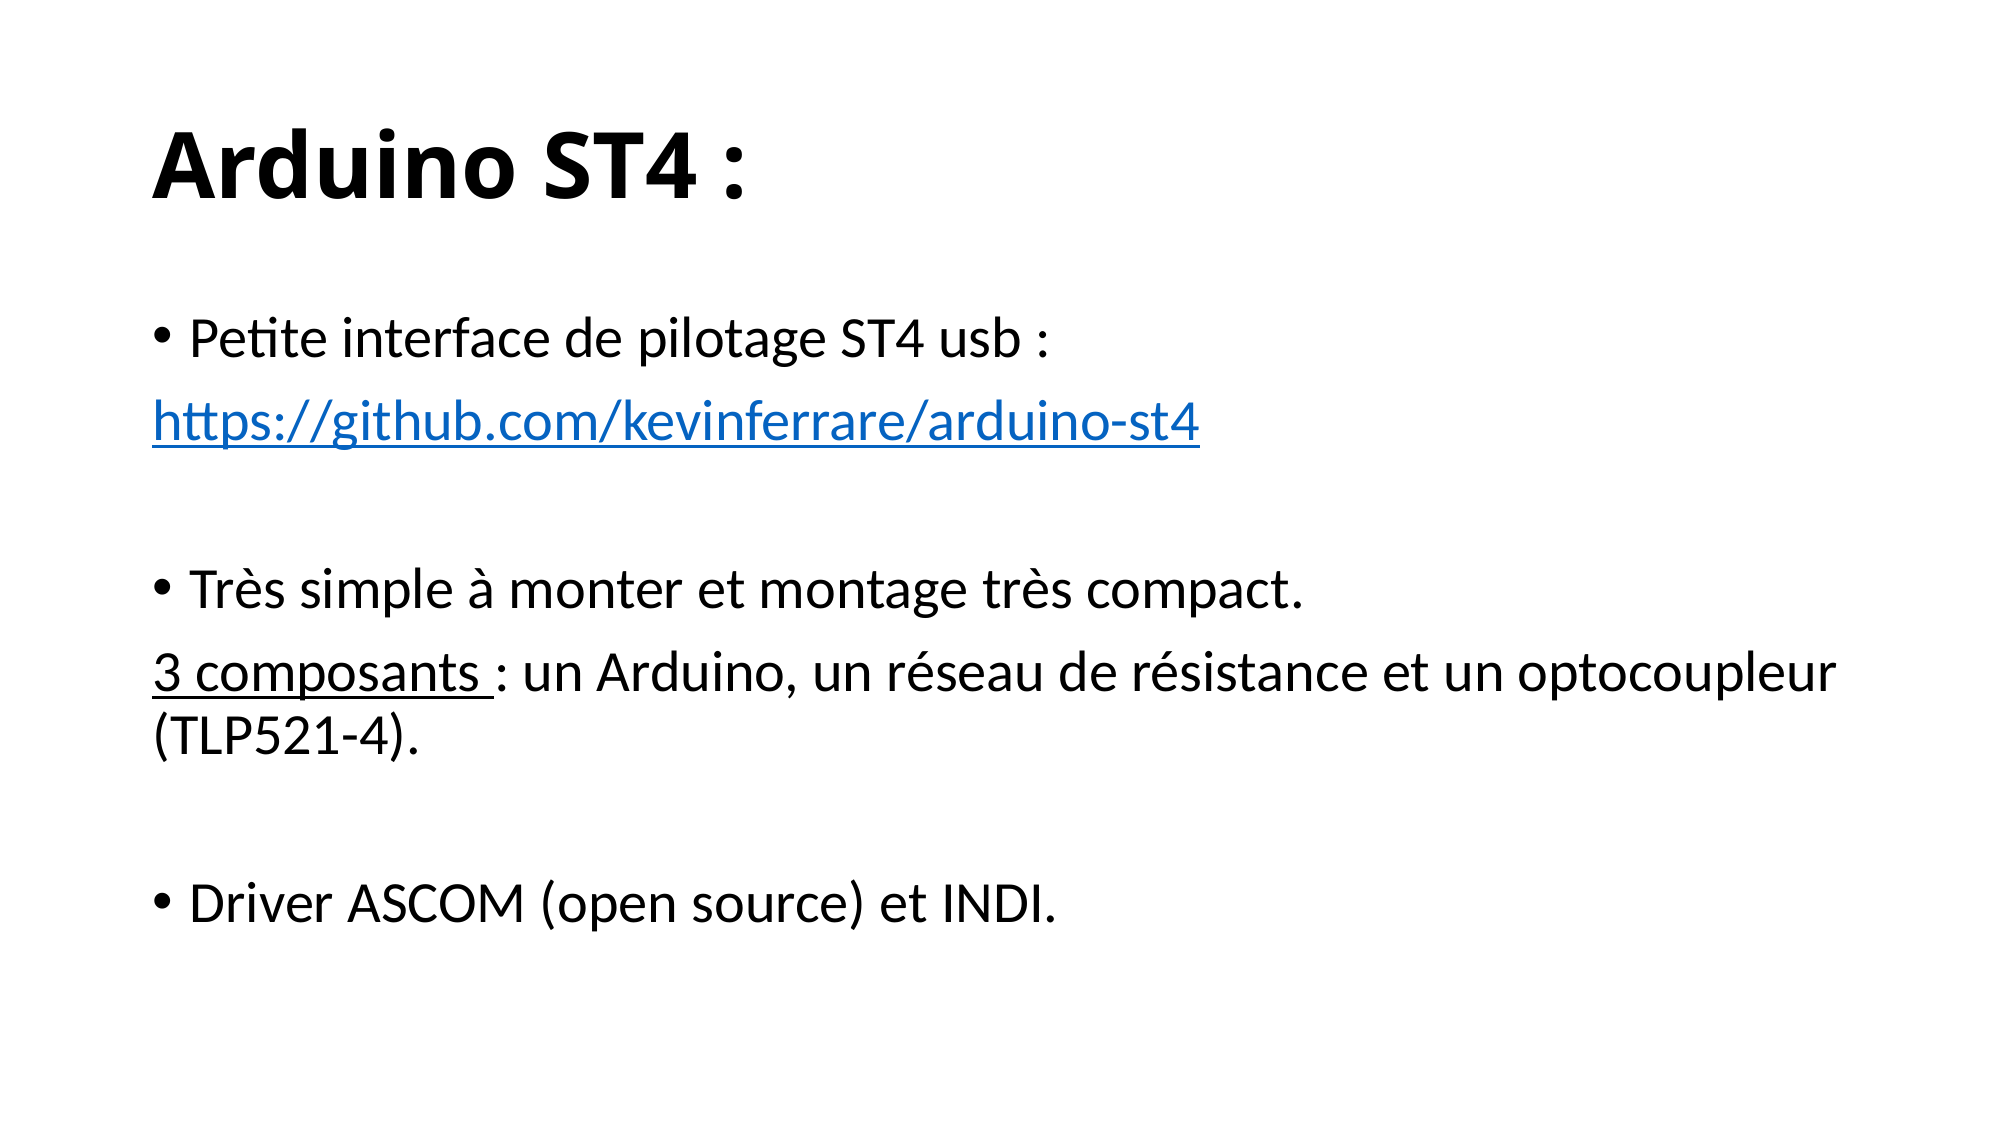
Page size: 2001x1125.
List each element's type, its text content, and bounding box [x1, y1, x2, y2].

title Arduino ST4 : [137, 59, 1863, 278]
list Petite interface de pilotage ST4 usb : https://github.com/kevinferrare/arduino-st4 Très simple à monter et montage très compact. 3 composants : un Arduino, un réseau de résistance et un optocoupleur (TLP521-4). Driver ASCOM (open source) et INDI. [137, 299, 1863, 1014]
